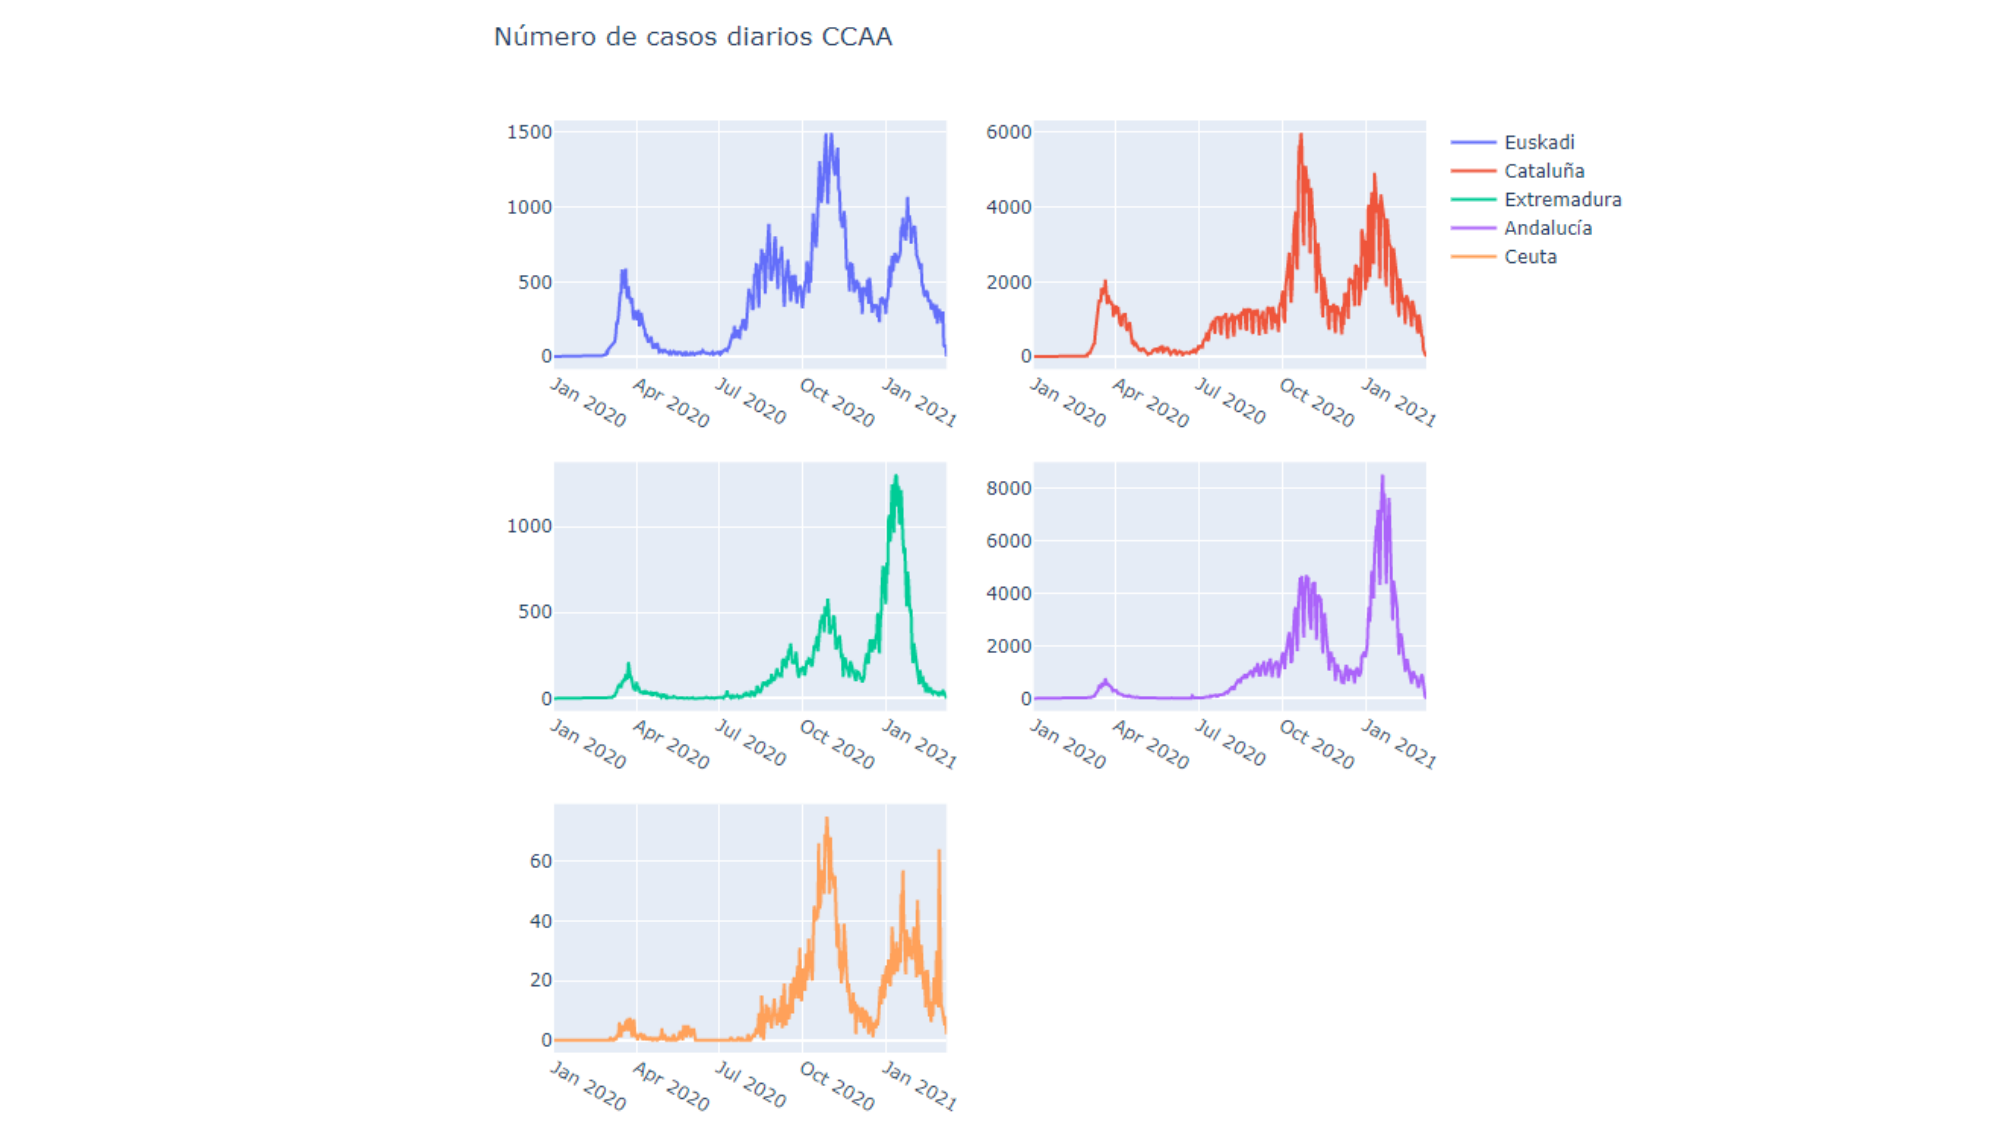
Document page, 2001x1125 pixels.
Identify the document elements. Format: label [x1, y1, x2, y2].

picture [486, 11, 1630, 1125]
